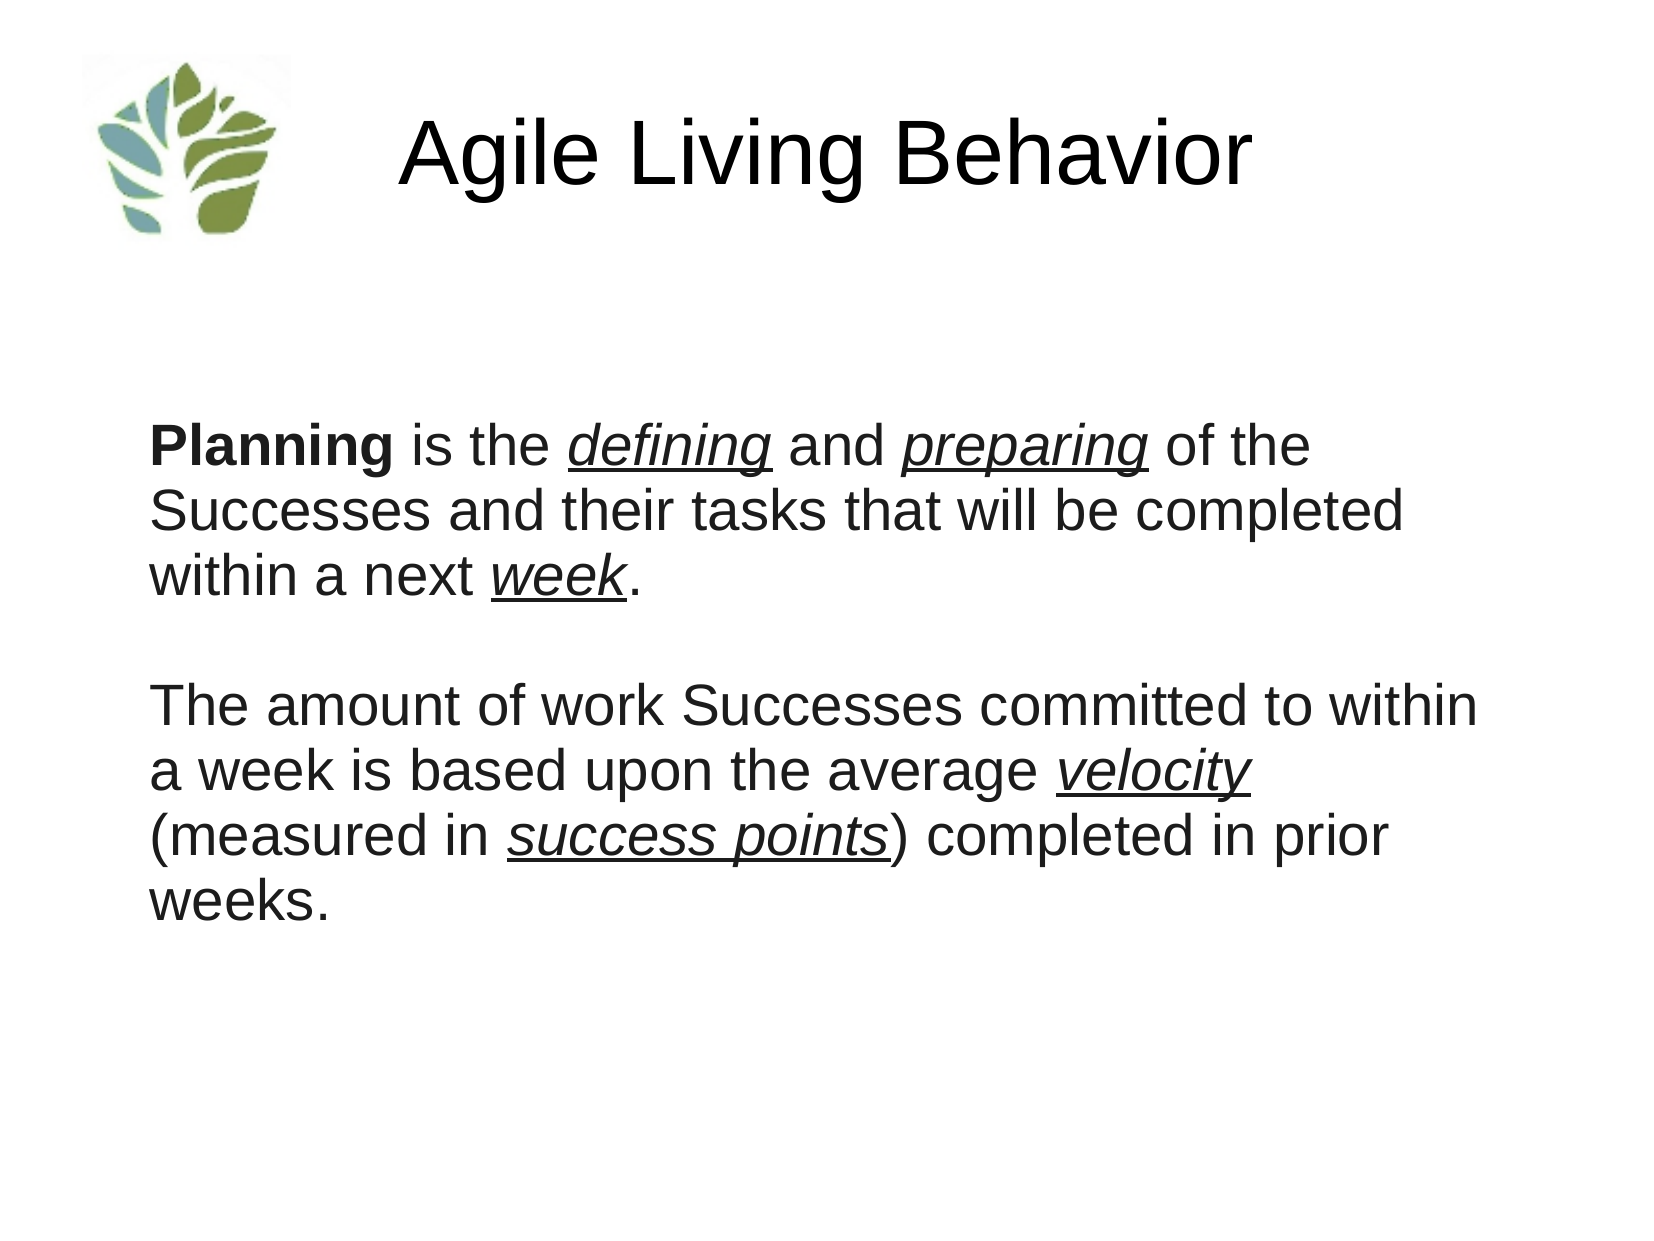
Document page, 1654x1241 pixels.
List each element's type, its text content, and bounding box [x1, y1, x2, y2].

title Agile Living Behavior [291, 49, 1571, 257]
picture [82, 49, 291, 258]
text_box Planning is the defining and preparing of the Successes and their tasks that will be completed within a next week. The amount of work Successes committed to within a week is based upon the average velocity (measured in success points) completed in prior weeks. [135, 405, 1531, 940]
